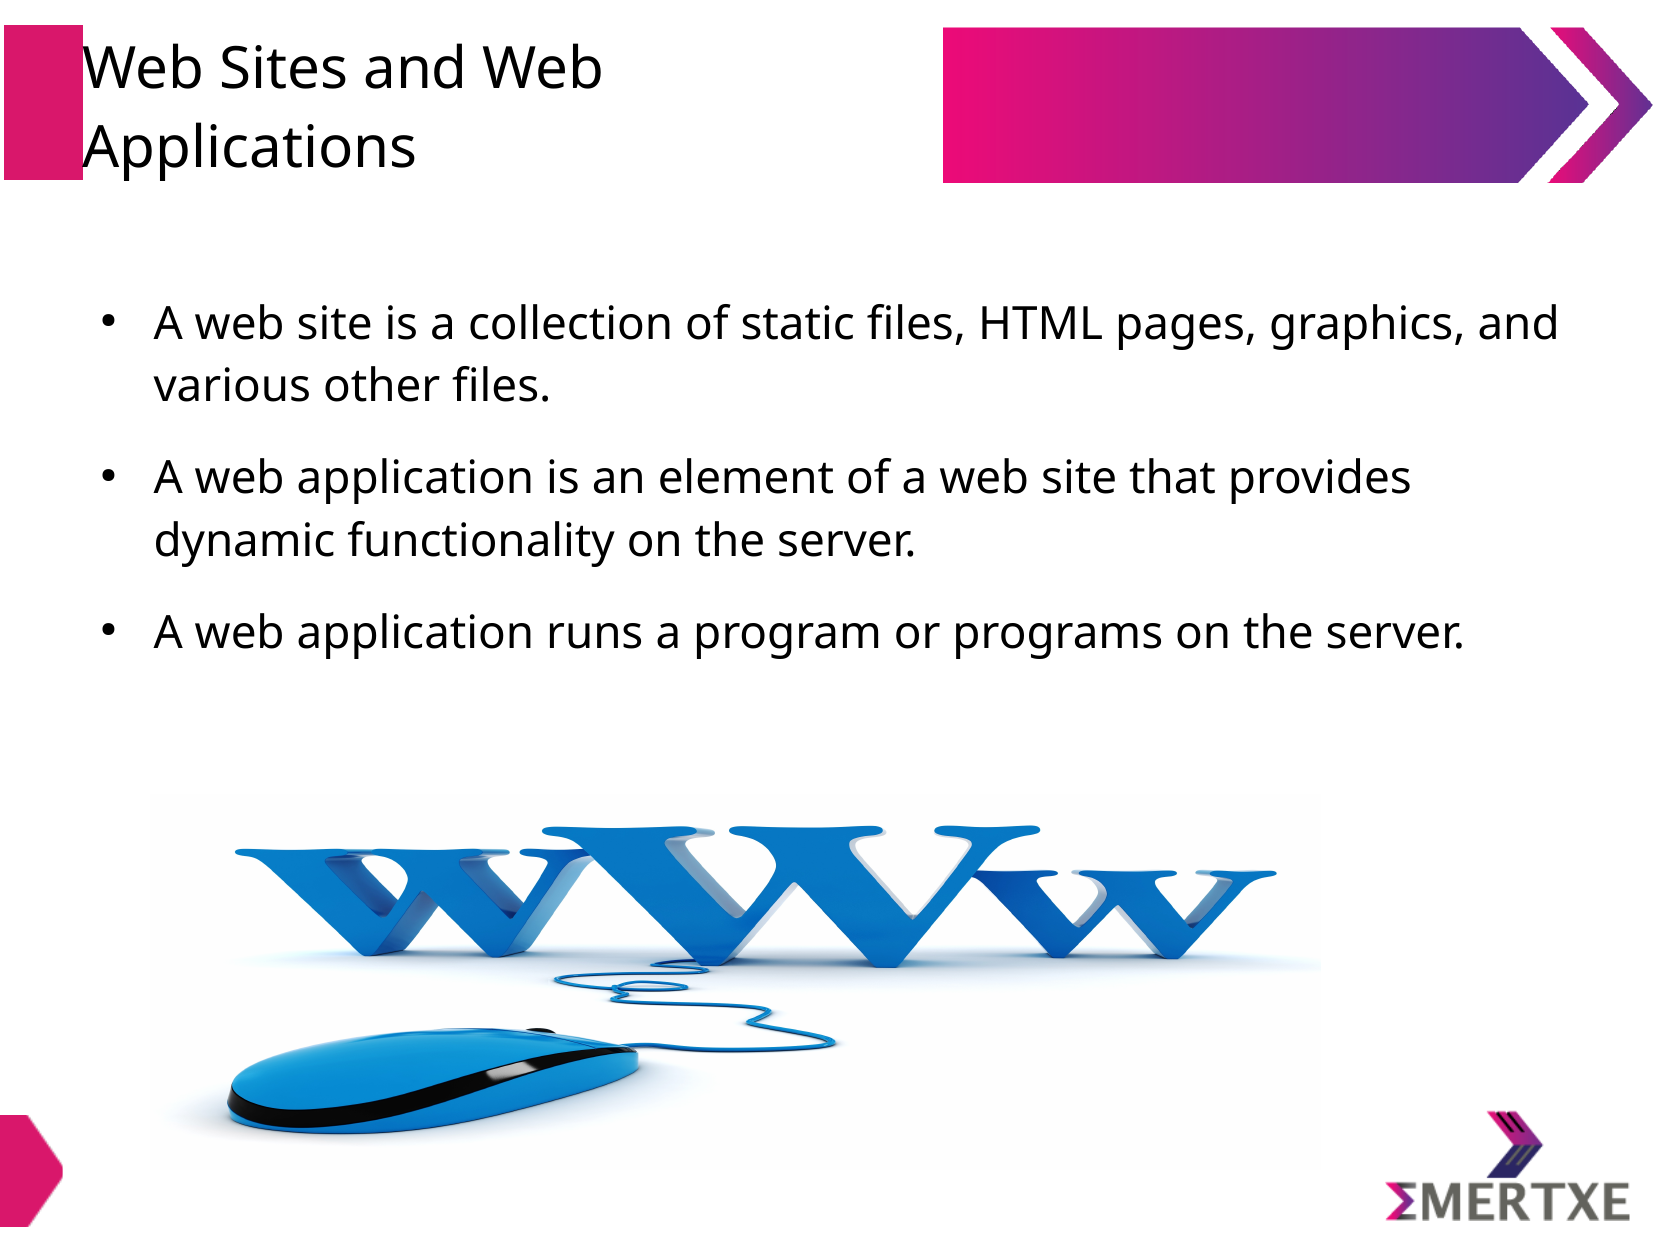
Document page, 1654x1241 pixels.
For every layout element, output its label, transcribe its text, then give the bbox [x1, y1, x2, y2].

picture [150, 794, 1321, 1171]
picture [1385, 1107, 1631, 1221]
title Web Sites and Web Applications [82, 2, 1571, 210]
picture [1571, 27, 1653, 183]
list A web site is a collection of static files, HTML pages, graphics, and various other files. A web application is an element of a web site that provides dynamic functionality on the server. A web application runs a program or programs on the server. [82, 290, 1571, 1010]
